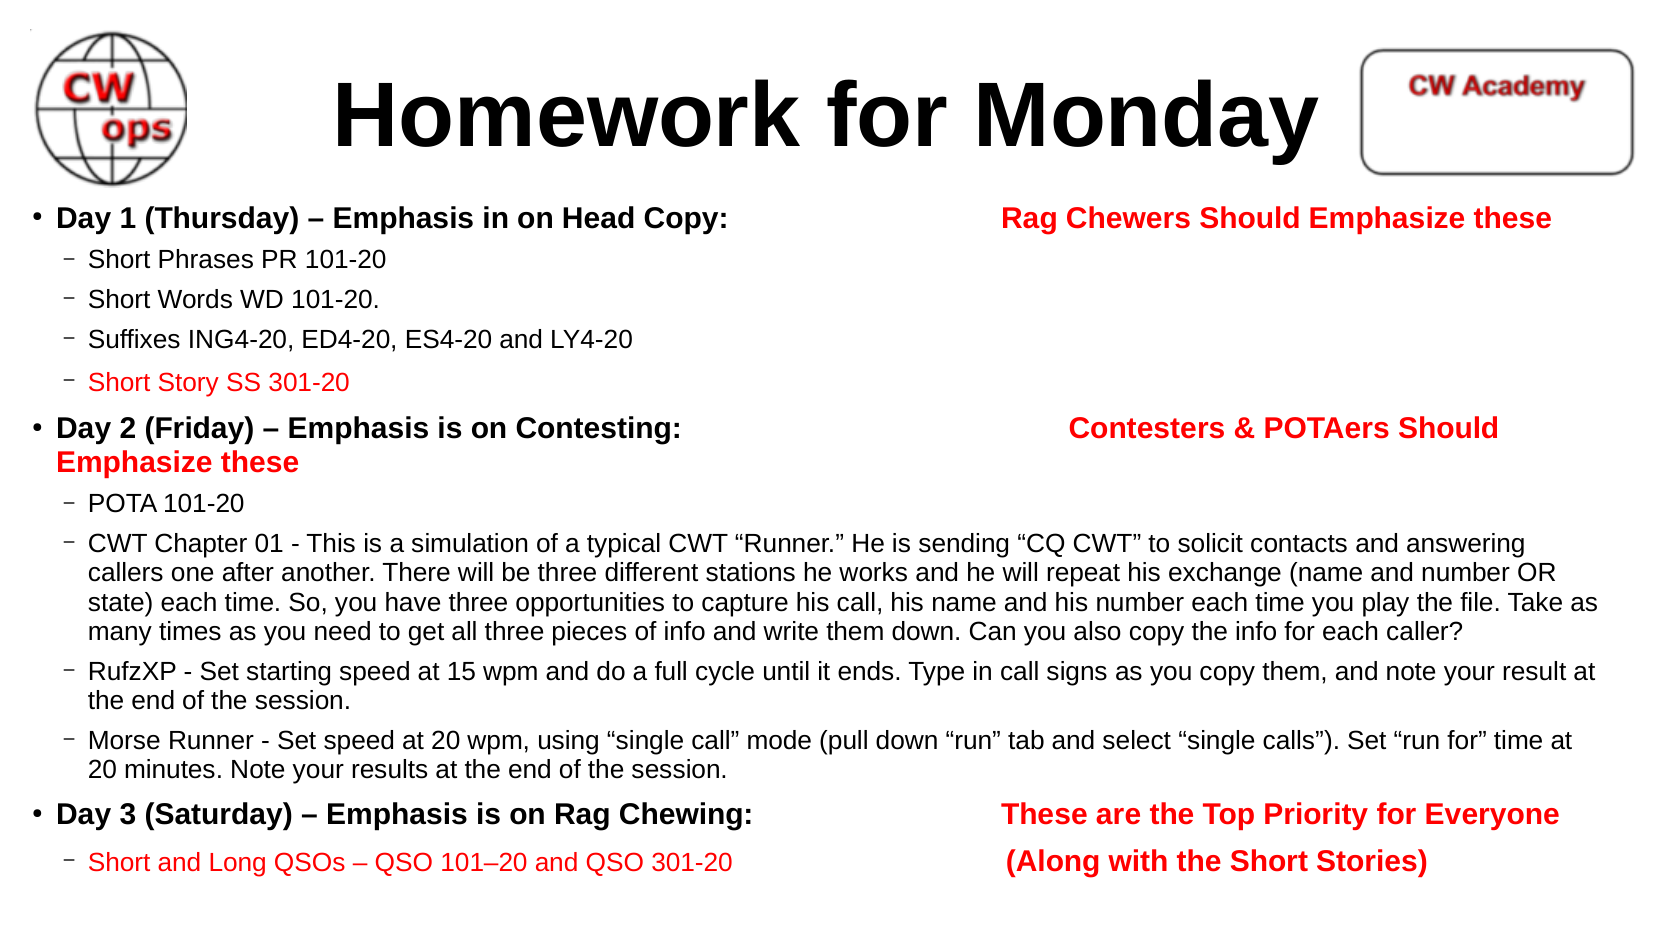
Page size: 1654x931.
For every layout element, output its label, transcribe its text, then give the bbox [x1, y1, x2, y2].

title Homework for Monday [82, 37, 1571, 193]
list Day 1 (Thursday) – Emphasis in on Head Copy: Rag Chewers Should Emphasize these Short Phrases PR 101-20 Short Words WD 101-20. Suffixes ING4-20, ED4-20, ES4-20 and LY4-20 Short Story SS 301-20 Day 2 (Friday) – Emphasis is on Contesting: Contesters & POTAers Should Emphasize these POTA 101-20 CWT Chapter 01 - This is a simulation of a typical CWT “Runner.” He is sending “CQ CWT” to solicit contacts and answering callers one after another. There will be three different stations he works and he will repeat his exchange (name and number OR state) each time. So, you have three opportunities to capture his call, his name and his number each time you play the file. Take as many times as you need to get all three pieces of info and write them down. Can you also copy the info for each caller? RufzXP - Set starting speed at 15 wpm and do a full cycle until it ends. Type in call signs as you copy them, and note your result at the end of the session. Morse Runner - Set speed at 20 wpm, using “single call” mode (pull down “run” tab and select “single calls”). Set “run for” time at 20 minutes. Note your results at the end of the session. Day 3 (Saturday) – Emphasis is on Rag Chewing: These are the Top Priority for Everyone Short and Long QSOs – QSO 101–20 and QSO 301-20 (Along with the Short Stories) [24, 200, 1606, 912]
picture [30, 29, 187, 194]
picture [1571, 37, 1640, 186]
